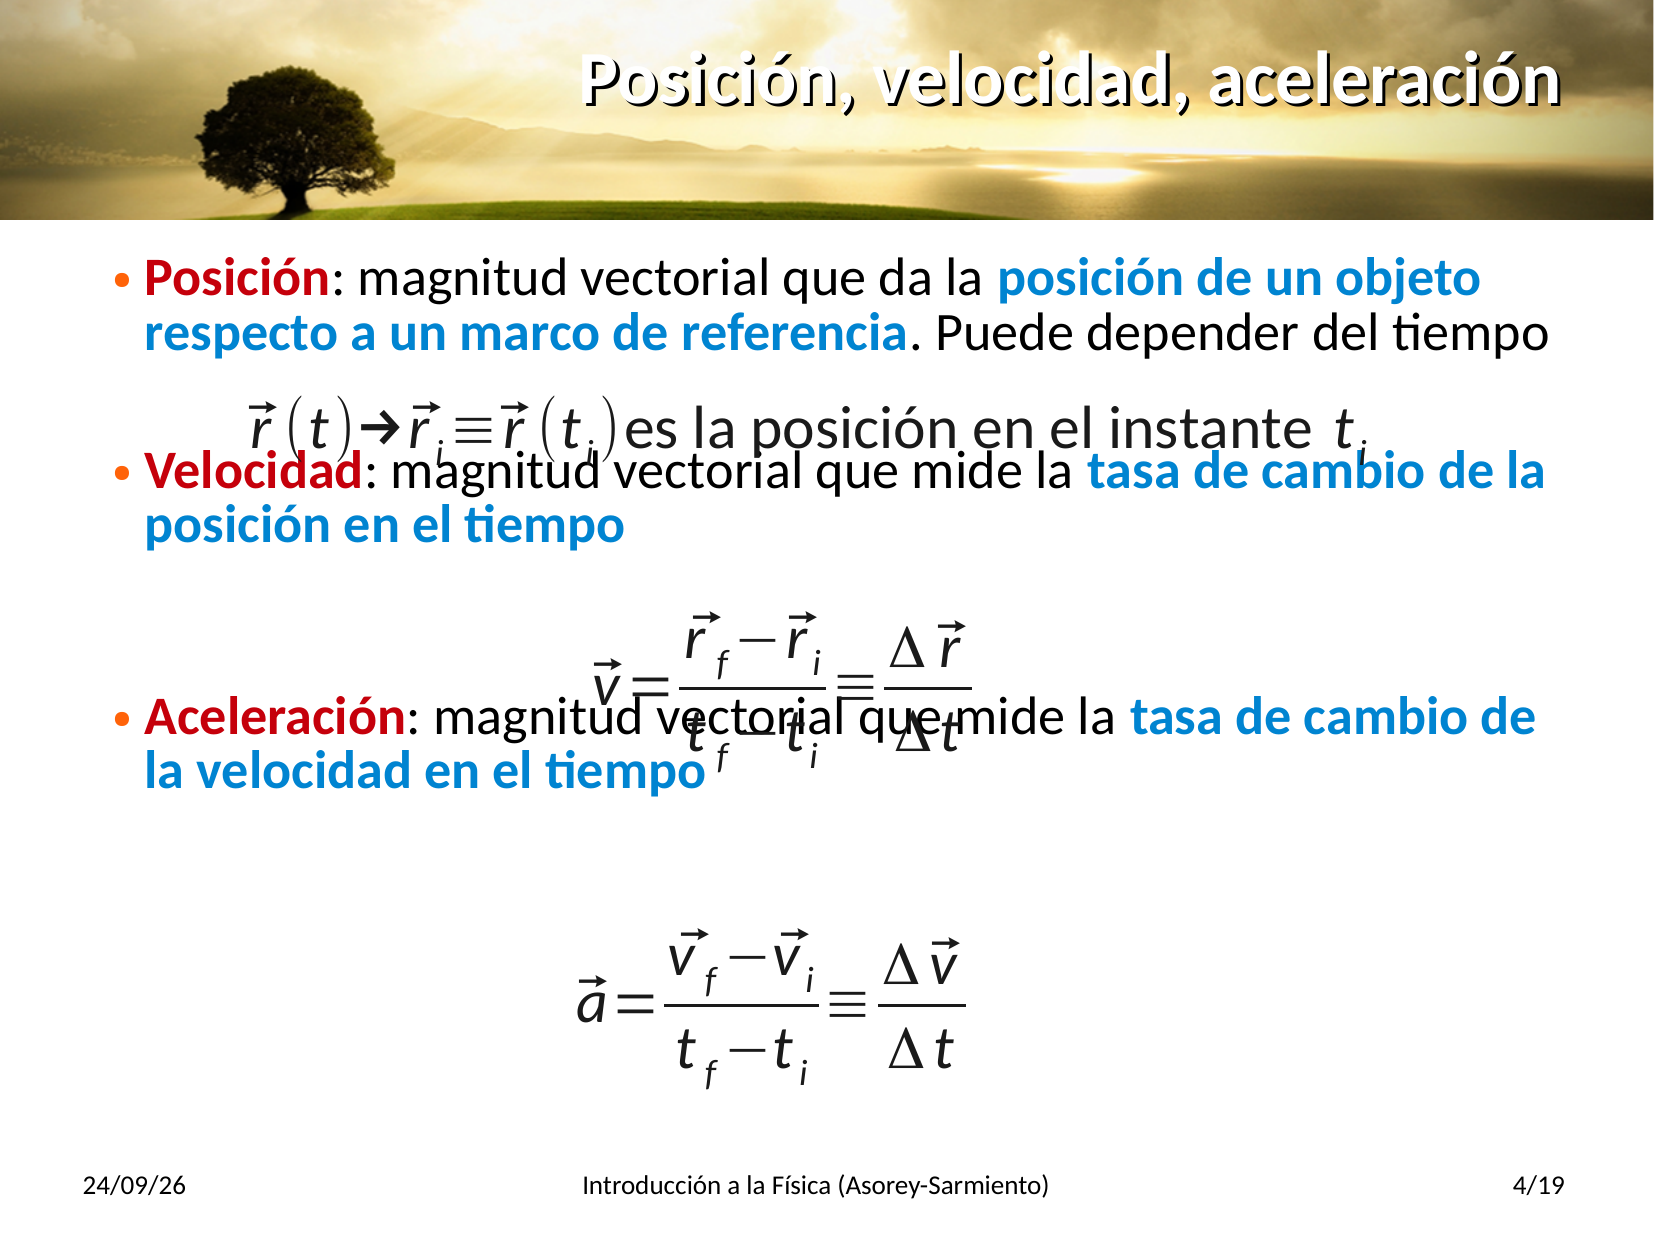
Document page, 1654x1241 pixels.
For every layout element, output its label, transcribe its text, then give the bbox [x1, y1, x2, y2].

picture [0, 0, 1654, 220]
title Posición, velocidad, aceleración [75, 19, 1564, 151]
list Posición: magnitud vectorial que da la posición de un objeto respecto a un marco de referencia. Puede depender del tiempo Velocidad: magnitud vectorial que mide la tasa de cambio de la posición en el tiempo Aceleración: magnitud vectorial que mide la tasa de cambio de la velocidad en el tiempo [82, 255, 1571, 1156]
chart [585, 600, 982, 778]
chart [240, 390, 1376, 475]
chart [570, 917, 975, 1096]
